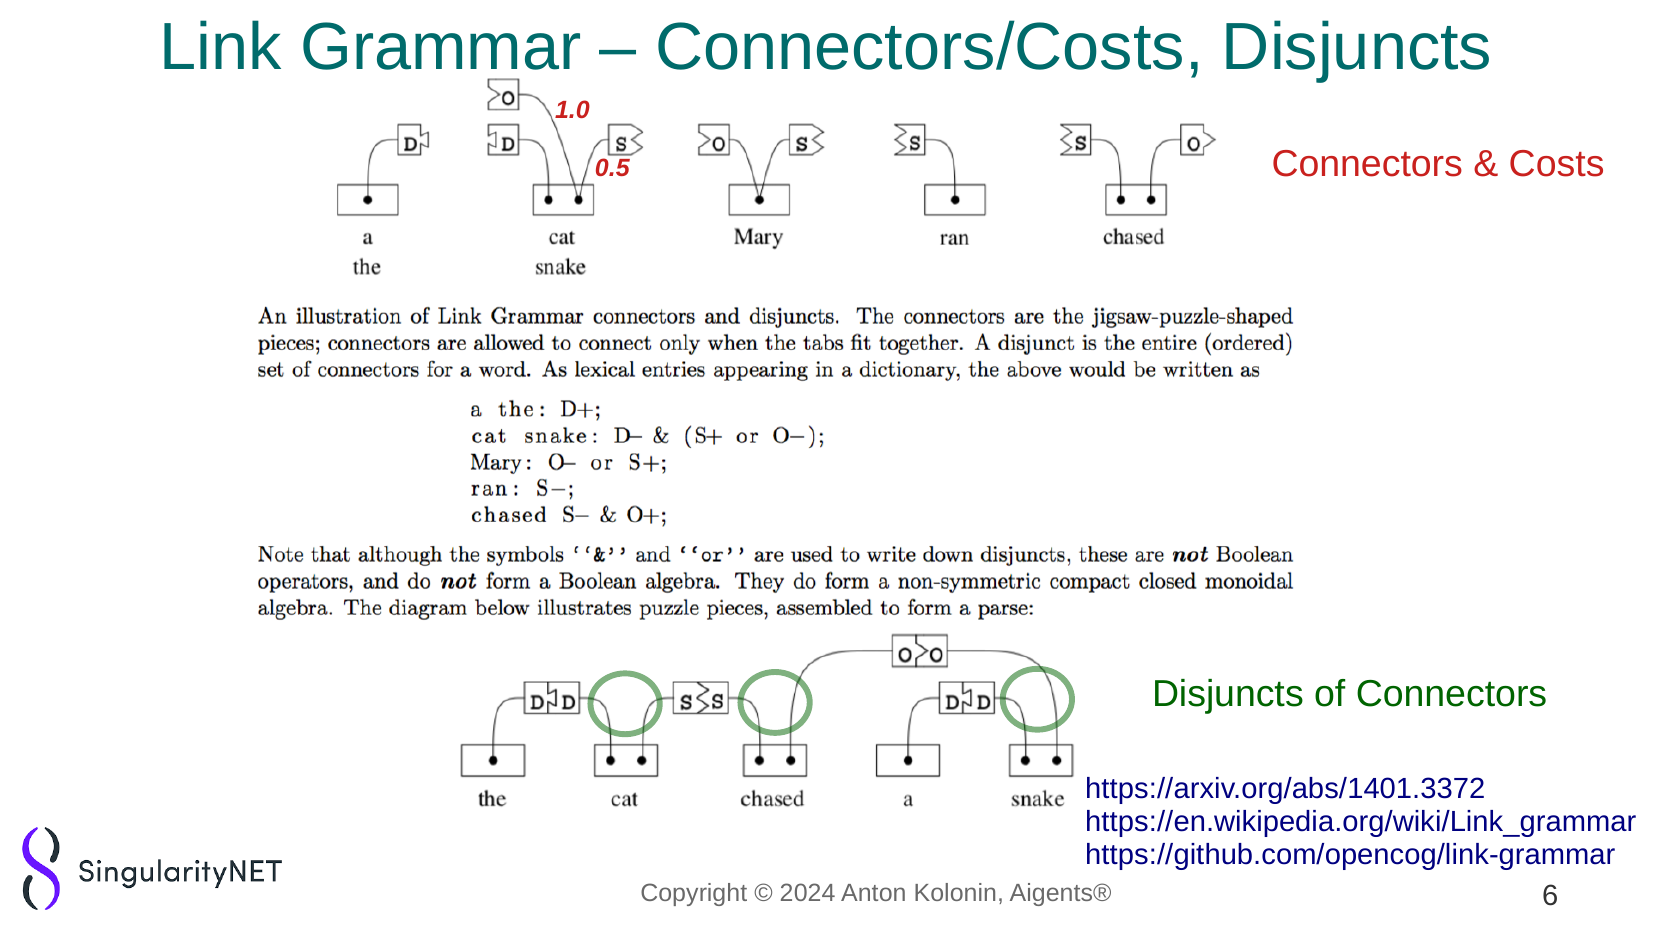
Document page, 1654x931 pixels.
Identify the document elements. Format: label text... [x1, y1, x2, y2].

text_box 0.5 [580, 145, 645, 189]
picture [22, 827, 283, 910]
text_box Link Grammar – Connectors/Costs, Disjuncts [0, 0, 1654, 96]
picture [228, 96, 1326, 817]
text_box Disjuncts of Connectors [1137, 664, 1563, 722]
text_box https://arxiv.org/abs/1401.3372 https://en.wikipedia.org/wiki/Link_grammar https://github.com/opencog/link-grammar [1070, 764, 1653, 878]
text_box 1.0 [540, 87, 605, 131]
text_box Connectors & Costs [1256, 134, 1620, 192]
